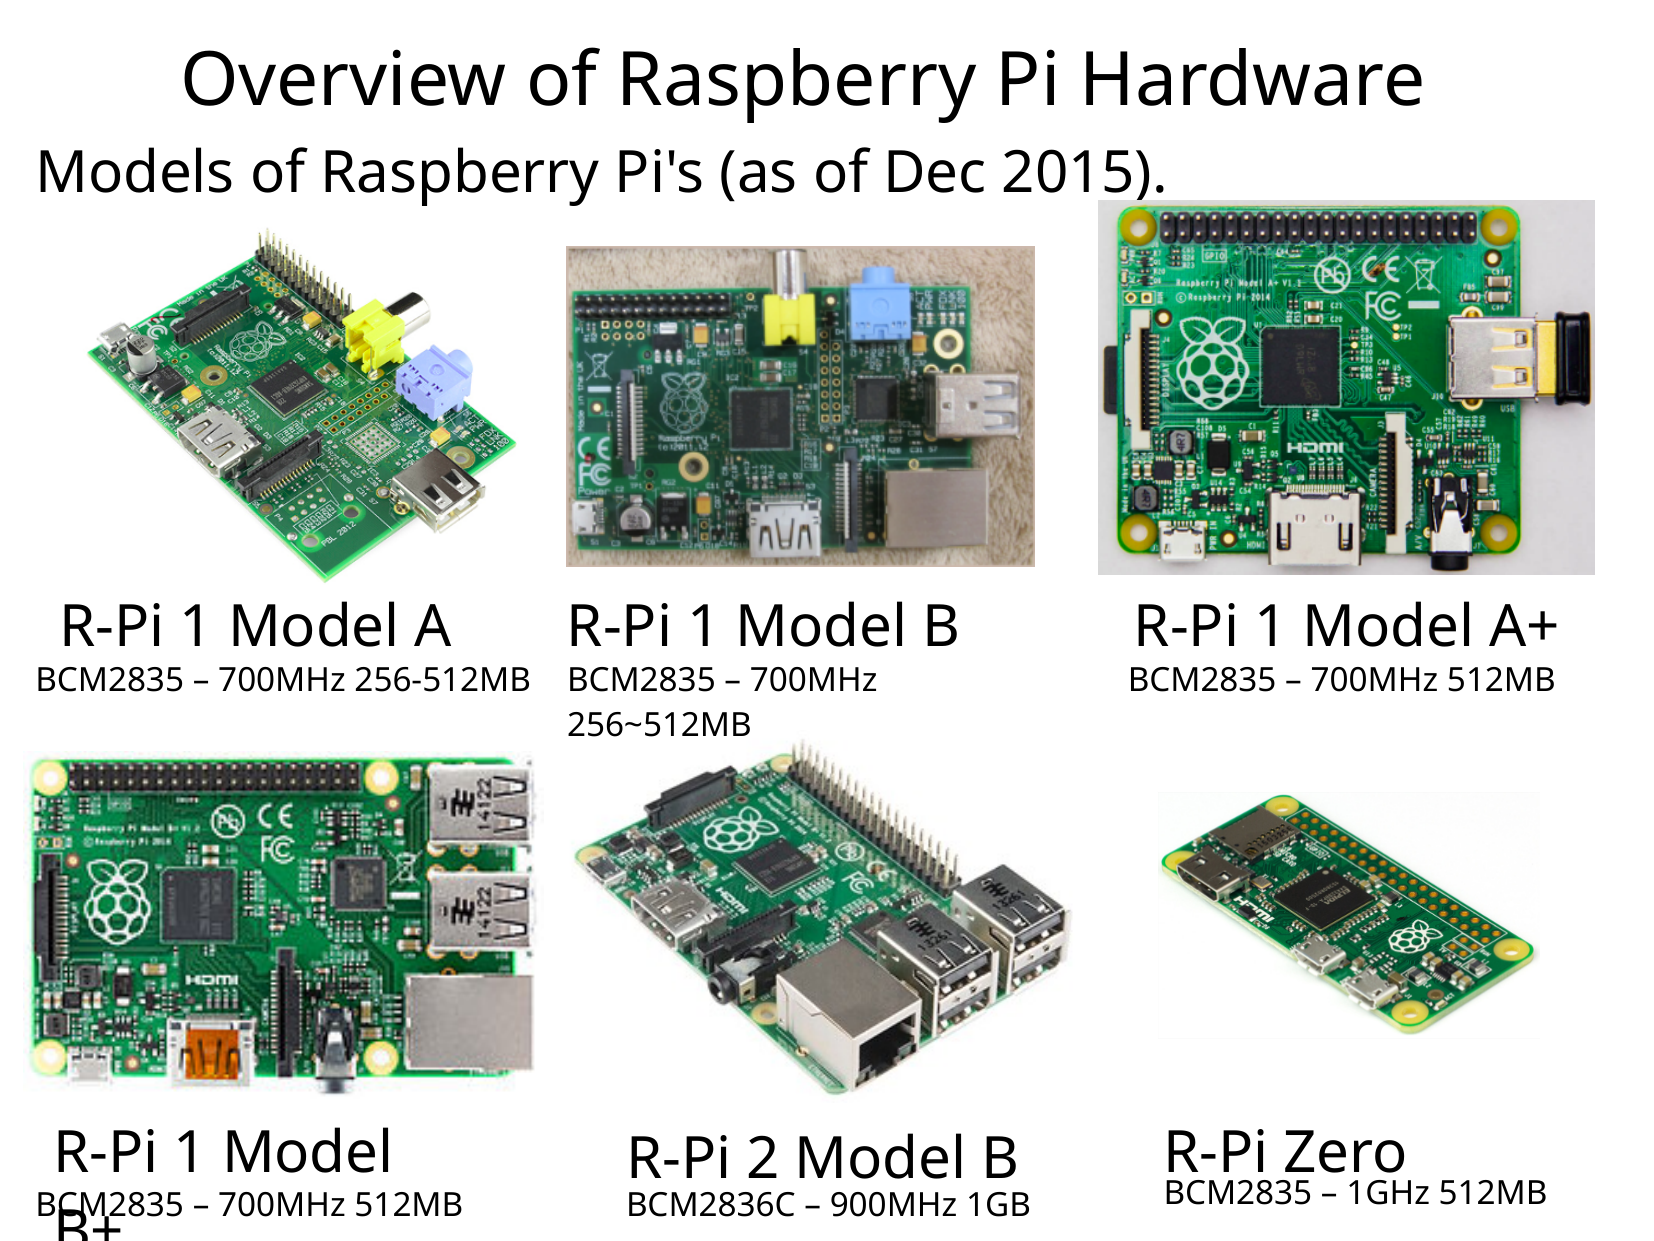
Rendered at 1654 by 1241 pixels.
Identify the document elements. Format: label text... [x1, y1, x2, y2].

text_box R-Pi 1 Model A [59, 584, 520, 655]
text_box BCM2835 – 700MHz 256-512MB [35, 655, 538, 691]
text_box BCM2835 – 700MHz 512MB [35, 1181, 532, 1217]
title Overview of Raspberry Pi Hardware [59, 35, 1548, 118]
picture [564, 730, 1079, 1103]
picture [1098, 200, 1595, 575]
subtitle Models of Raspberry Pi's (as of Dec 2015). [35, 129, 1607, 213]
picture [566, 246, 1035, 567]
text_box R-Pi 2 Model B [625, 1116, 1052, 1188]
text_box R-Pi Zero [1163, 1110, 1589, 1169]
text_box R-Pi 1 Model B [566, 584, 1087, 674]
text_box BCM2835 – 700MHz 256~512MB [566, 655, 1063, 691]
picture [82, 221, 519, 585]
picture [23, 751, 544, 1099]
text_box BCM2835 – 1GHz 512MB [1163, 1169, 1607, 1205]
text_box R-Pi 1 Model B+ [53, 1110, 479, 1181]
text_box BCM2835 – 700MHz 512MB [1128, 655, 1625, 691]
text_box BCM2836C – 900MHz 1GB [626, 1181, 1123, 1217]
text_box R-Pi 1 Model A+ [1133, 584, 1583, 650]
picture [1157, 791, 1540, 1040]
